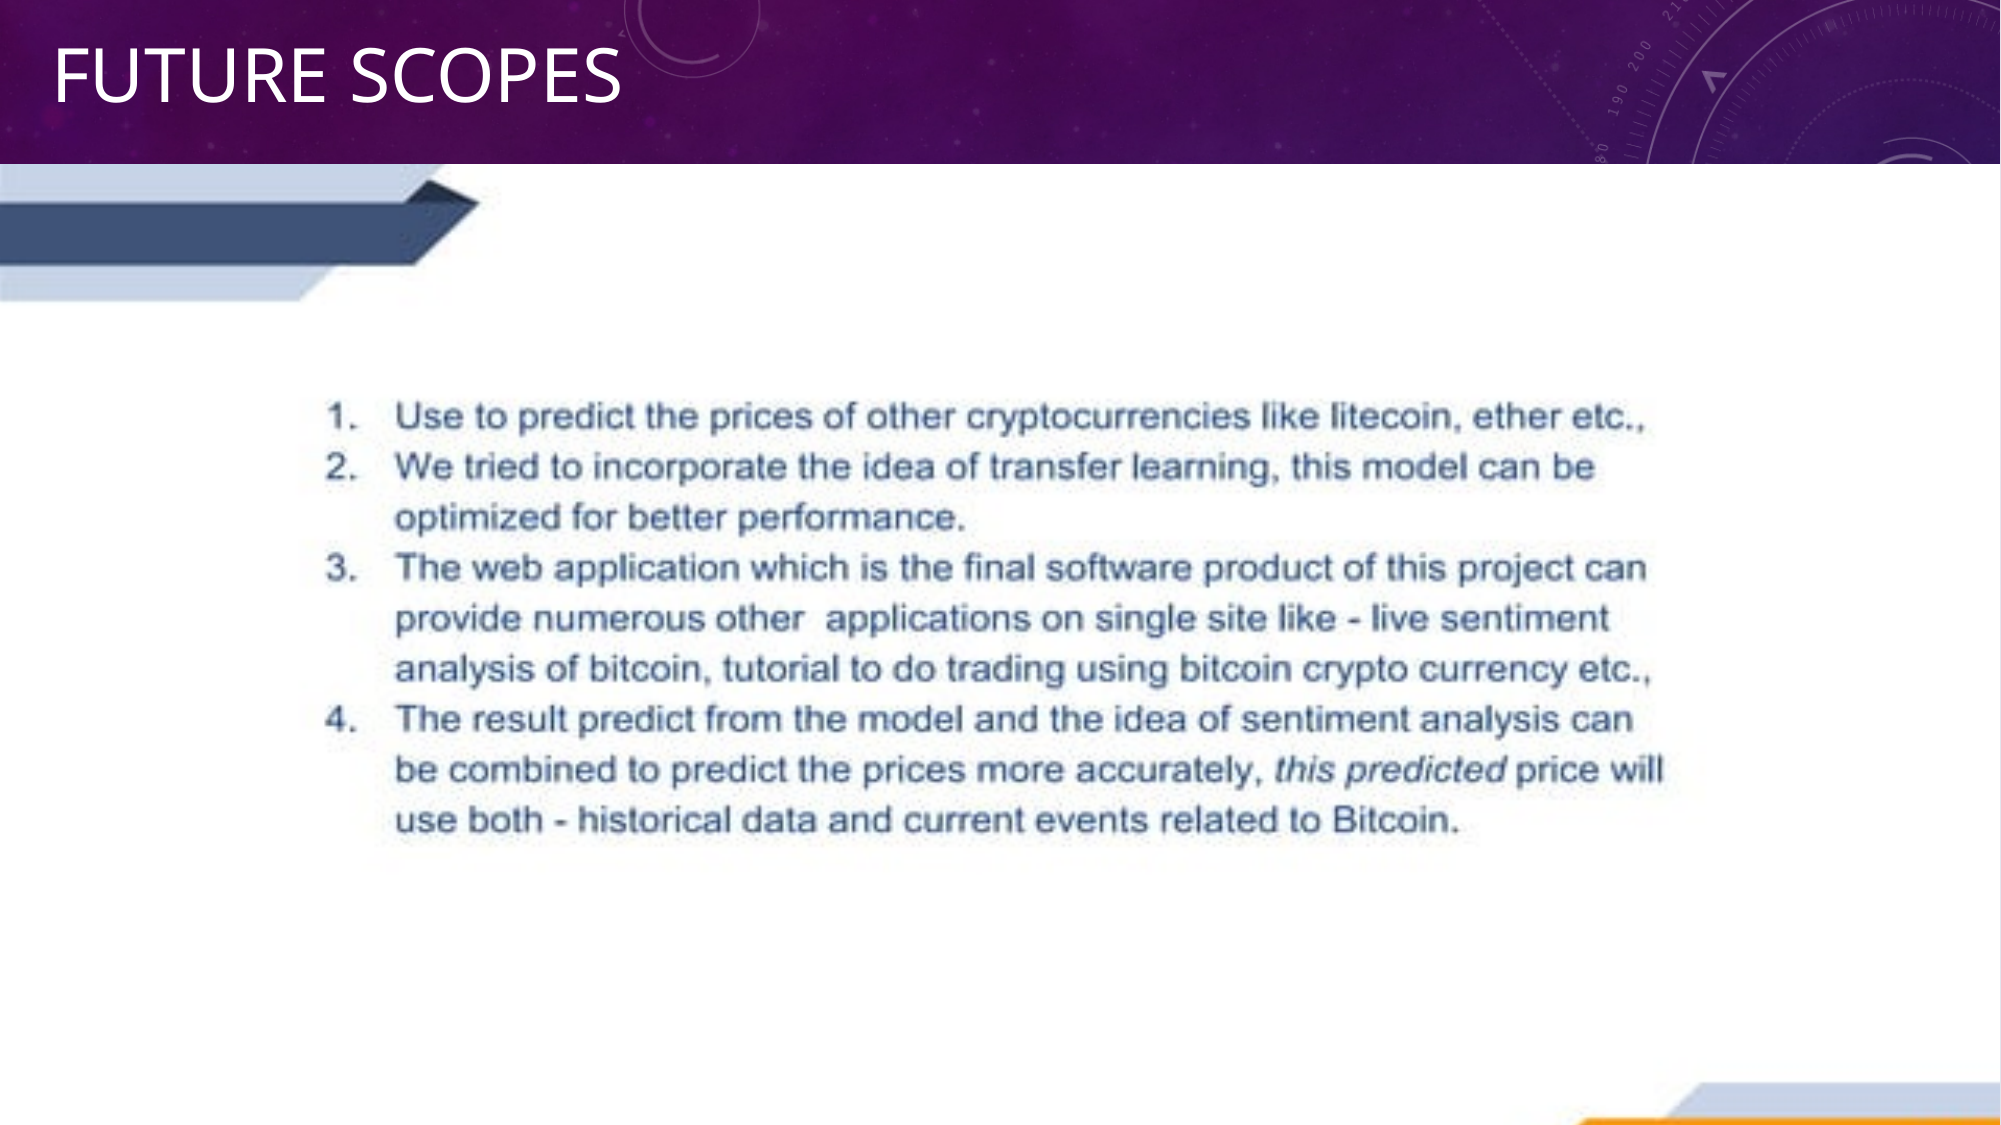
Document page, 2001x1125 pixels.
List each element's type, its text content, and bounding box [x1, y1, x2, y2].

title Future scopes [36, 0, 1699, 164]
picture [0, 164, 2000, 1125]
